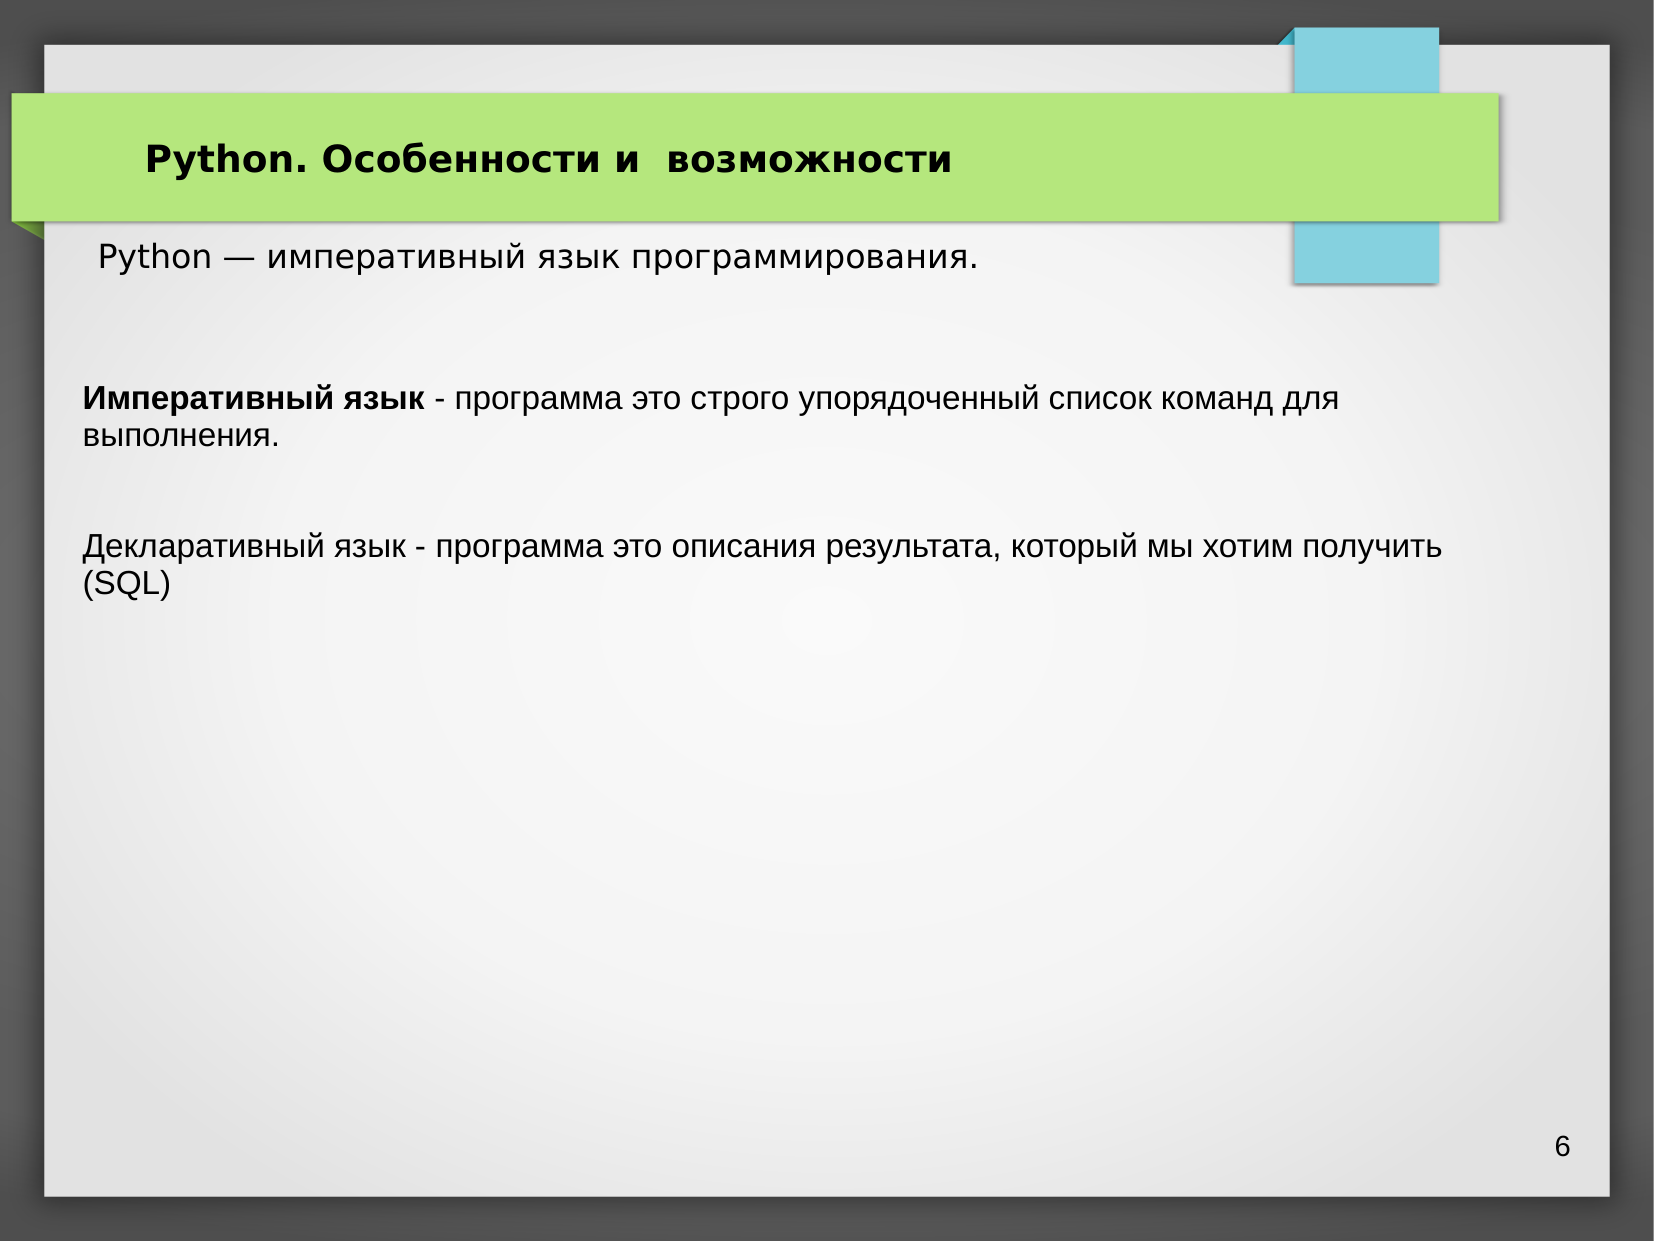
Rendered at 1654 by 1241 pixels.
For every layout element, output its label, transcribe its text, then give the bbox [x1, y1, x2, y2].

picture [0, 0, 1654, 1241]
text_box Императивный язык - программа это строго упорядоченный список команд для выполнения. Декларативный язык - программа это описания результата, который мы хотим получить (SQL) [82, 342, 1489, 640]
text_box Python — императивный язык программирования. [82, 229, 1087, 322]
text_box Python. Особенности и возможности [129, 129, 969, 189]
